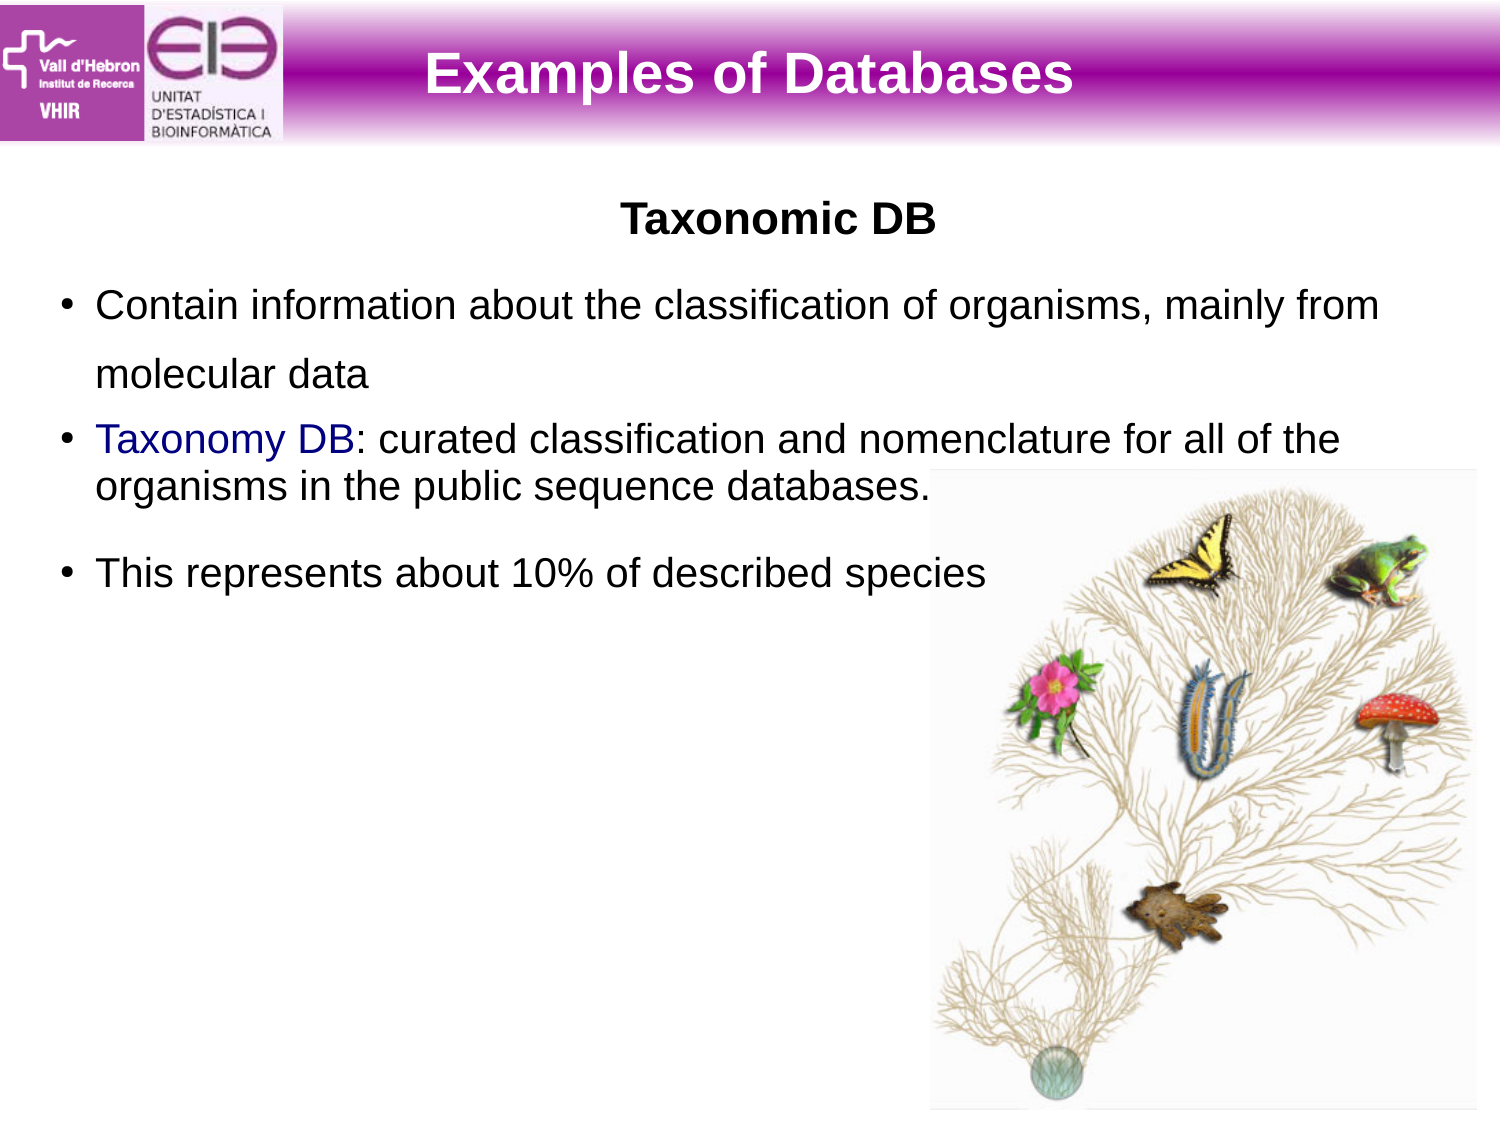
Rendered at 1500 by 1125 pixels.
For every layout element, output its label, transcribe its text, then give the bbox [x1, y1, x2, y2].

text_box Contain information about the classification of organisms, mainly from molecular data Taxonomy DB: curated classification and nomenclature for all of the organisms in the public sequence databases. This represents about 10% of described species [45, 250, 1500, 605]
picture [930, 605, 1477, 1111]
picture [0, 5, 284, 141]
text_box Examples of Databases [0, 0, 1500, 148]
text_box Taxonomic DB [605, 159, 1006, 250]
